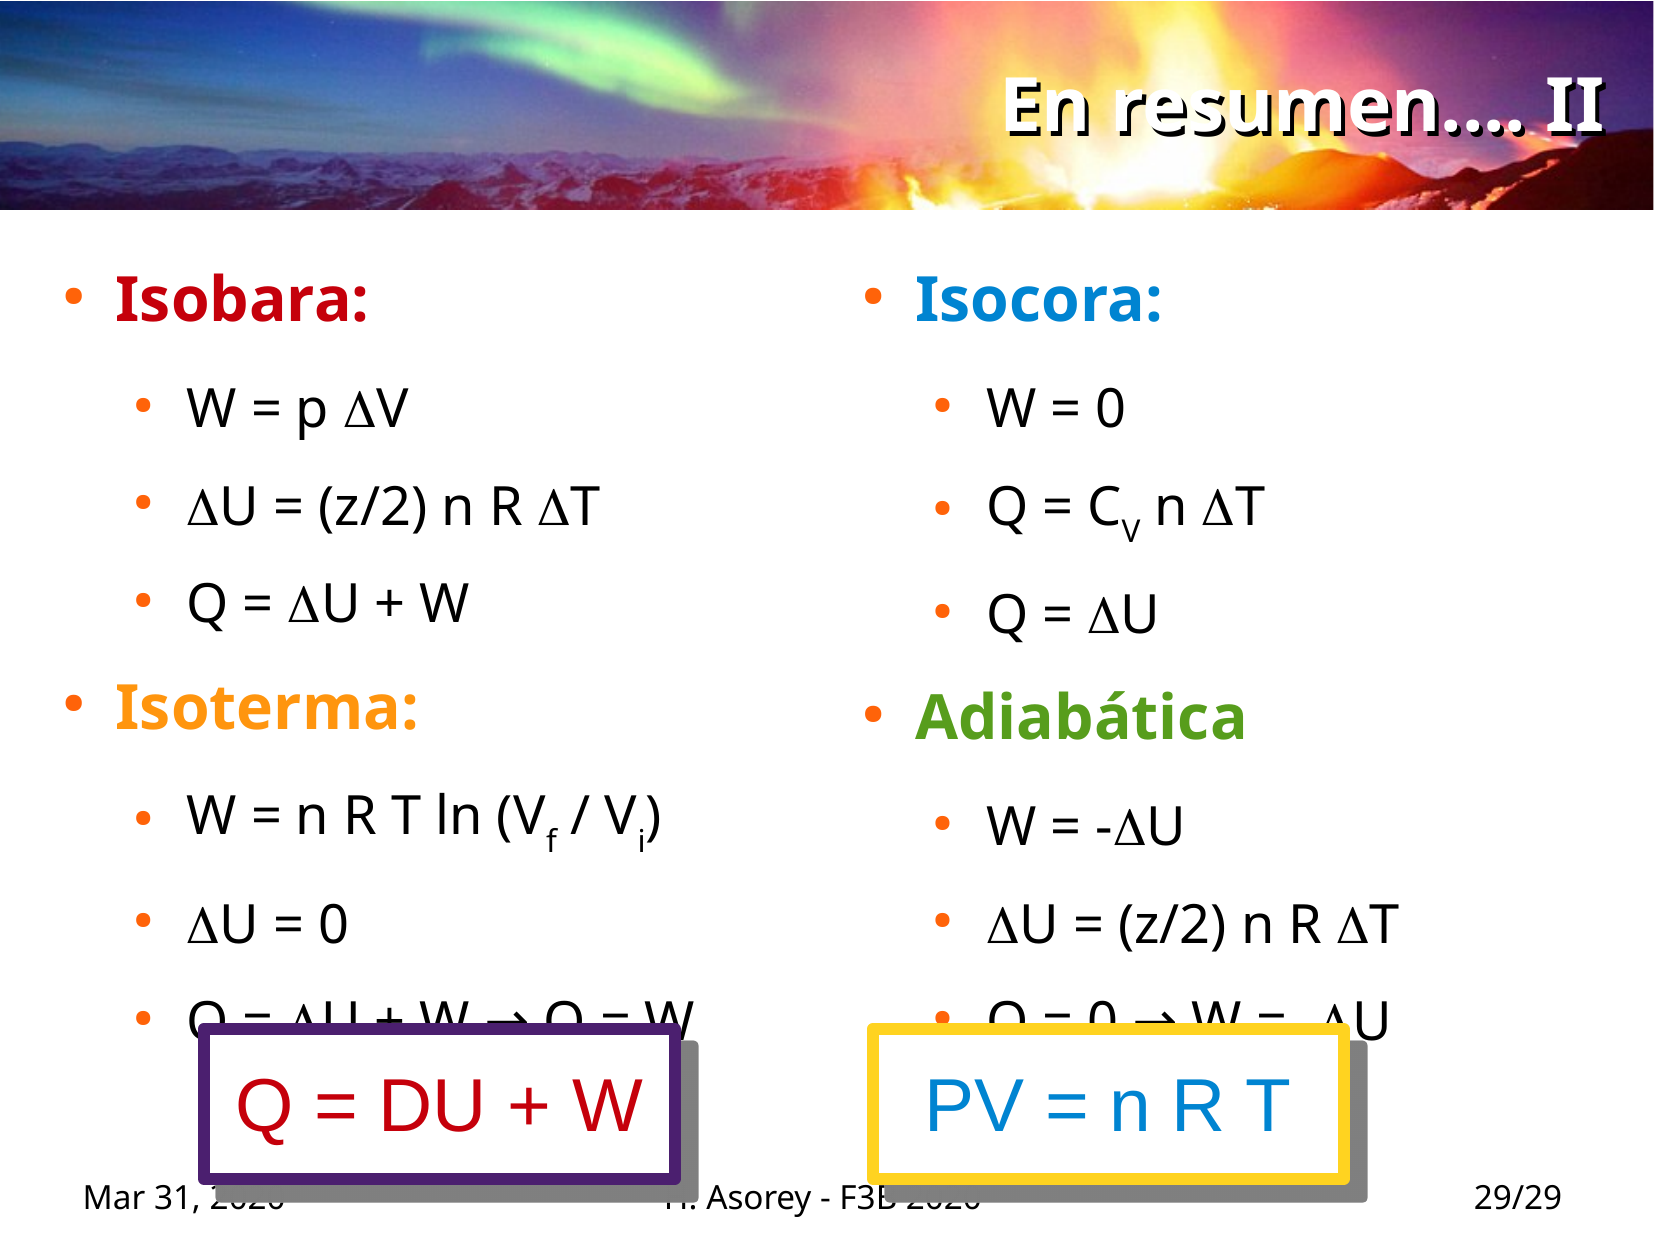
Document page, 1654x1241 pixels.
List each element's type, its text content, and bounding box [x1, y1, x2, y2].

title En resumen.... II [45, 15, 1606, 191]
text_box PV = n R T [872, 1028, 1344, 1179]
list Isobara: W = p DV DU = (z/2) n R DT Q = DU + W Isoterma: W = n R T ln (Vf / Vi) DU = 0 Q = DU + W → Q = W [45, 255, 807, 1156]
picture [0, 1, 1654, 210]
text_box Q = DU + W [203, 1028, 675, 1179]
list Isocora: W = 0 Q = CV n DT Q = DU Adiabática W = -DU DU = (z/2) n R DT Q = 0 → W = -DU [844, 255, 1606, 1156]
